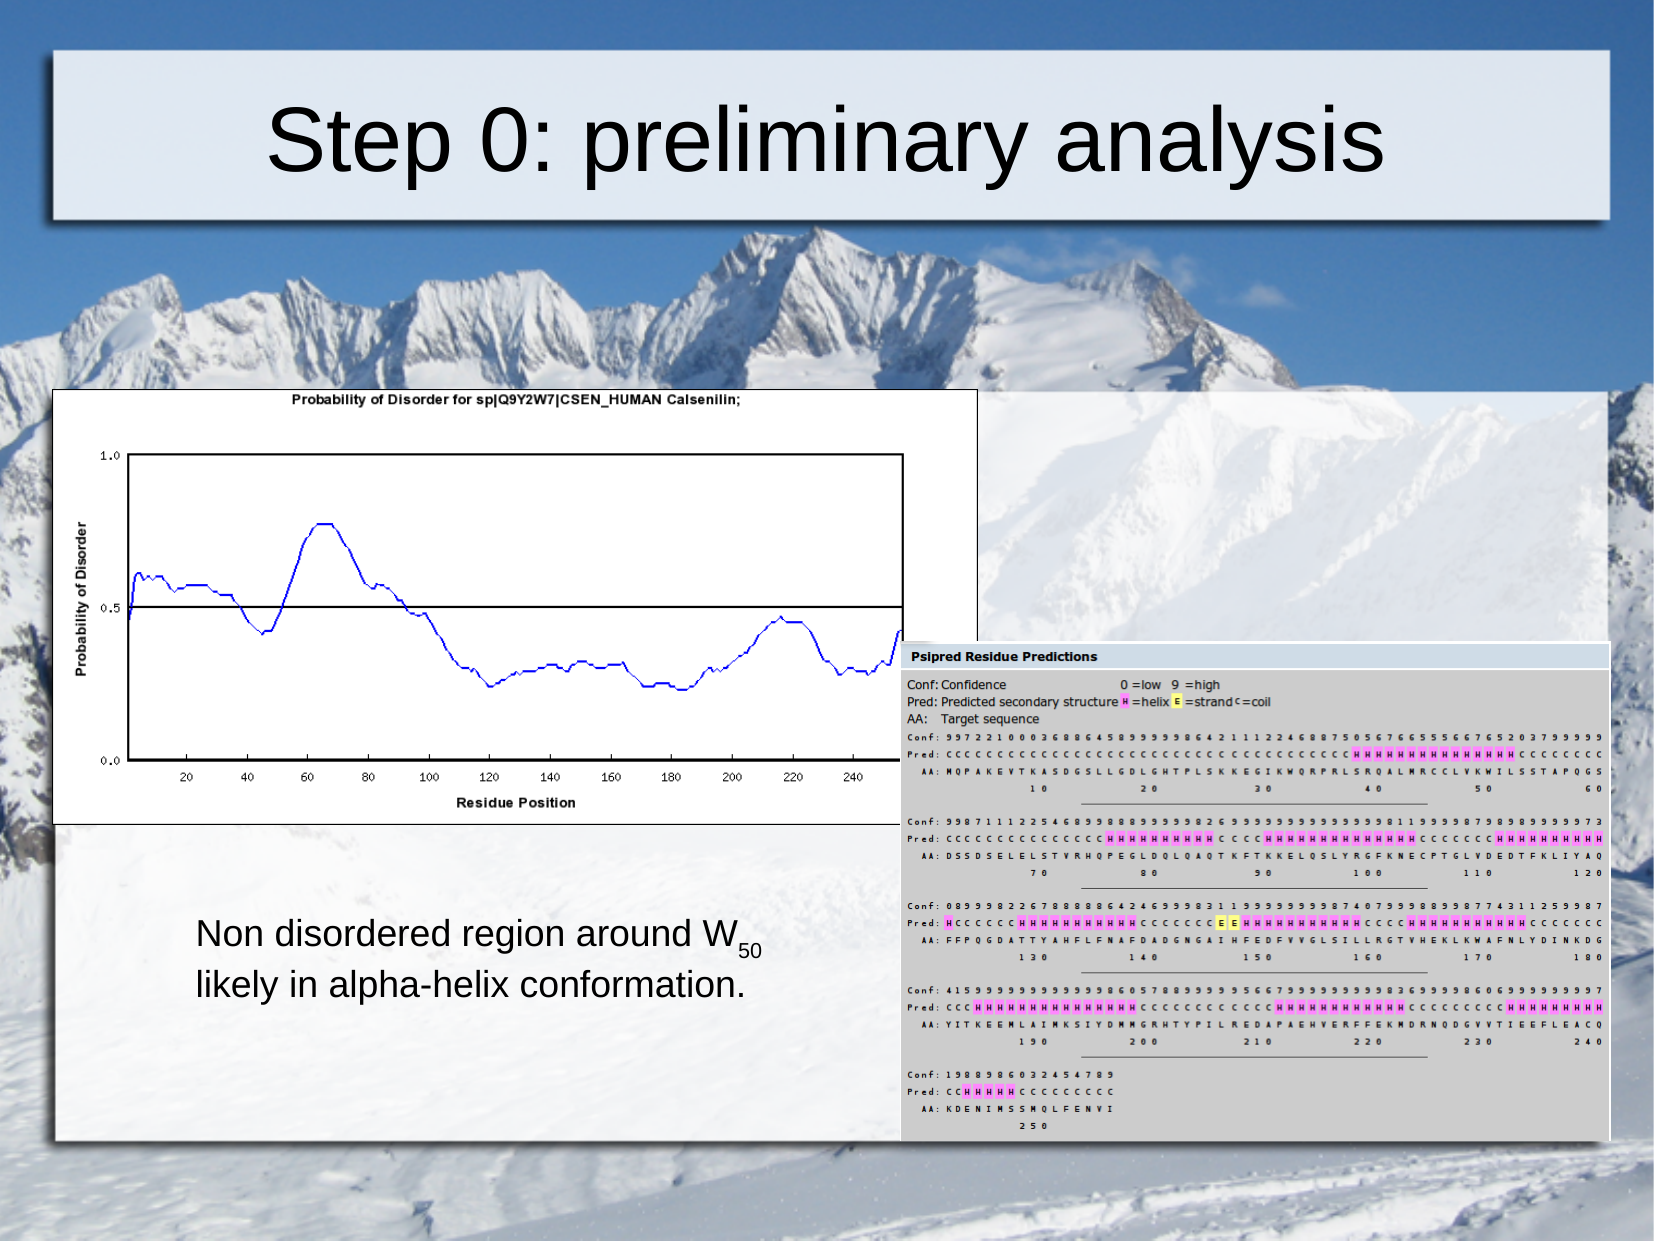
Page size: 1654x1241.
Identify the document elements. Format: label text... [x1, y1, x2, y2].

picture [0, 0, 1654, 1241]
text_box Non disordered region around W50 likely in alpha-helix conformation. [180, 904, 788, 1013]
title Step 0: preliminary analysis [59, 61, 1595, 219]
